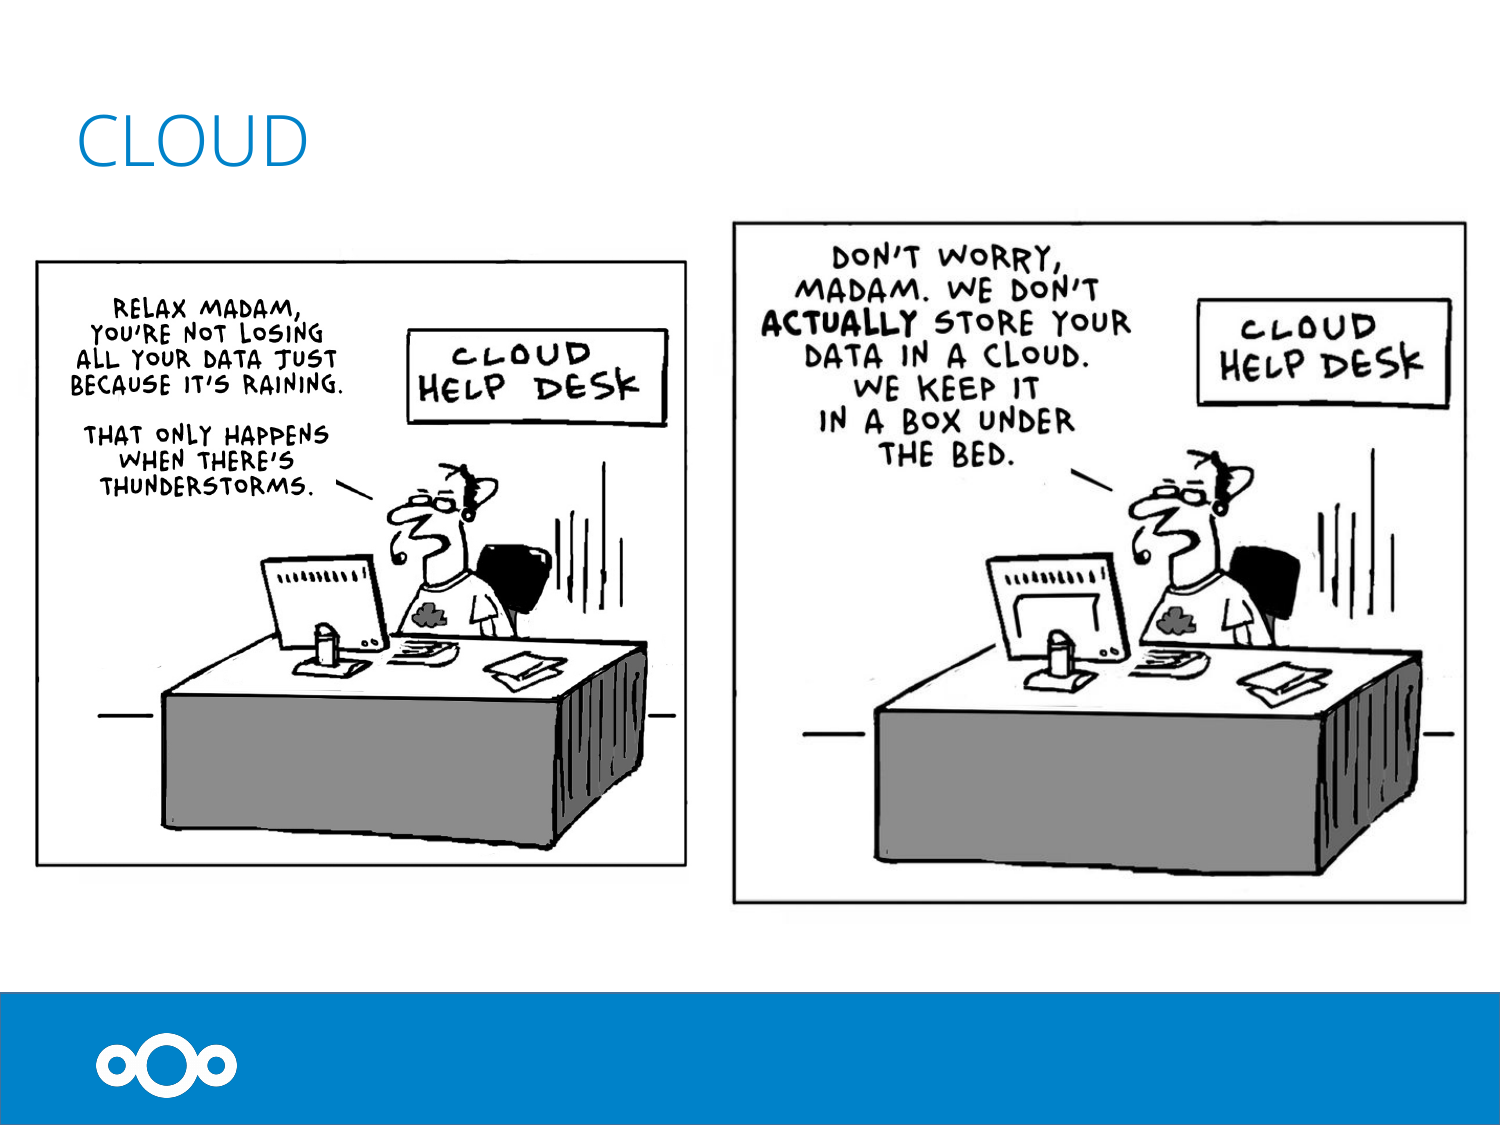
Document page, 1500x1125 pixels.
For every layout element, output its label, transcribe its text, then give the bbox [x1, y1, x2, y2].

picture [713, 208, 1484, 924]
picture [18, 248, 702, 884]
picture [96, 1033, 237, 1098]
title CLOUD [74, 44, 1425, 233]
